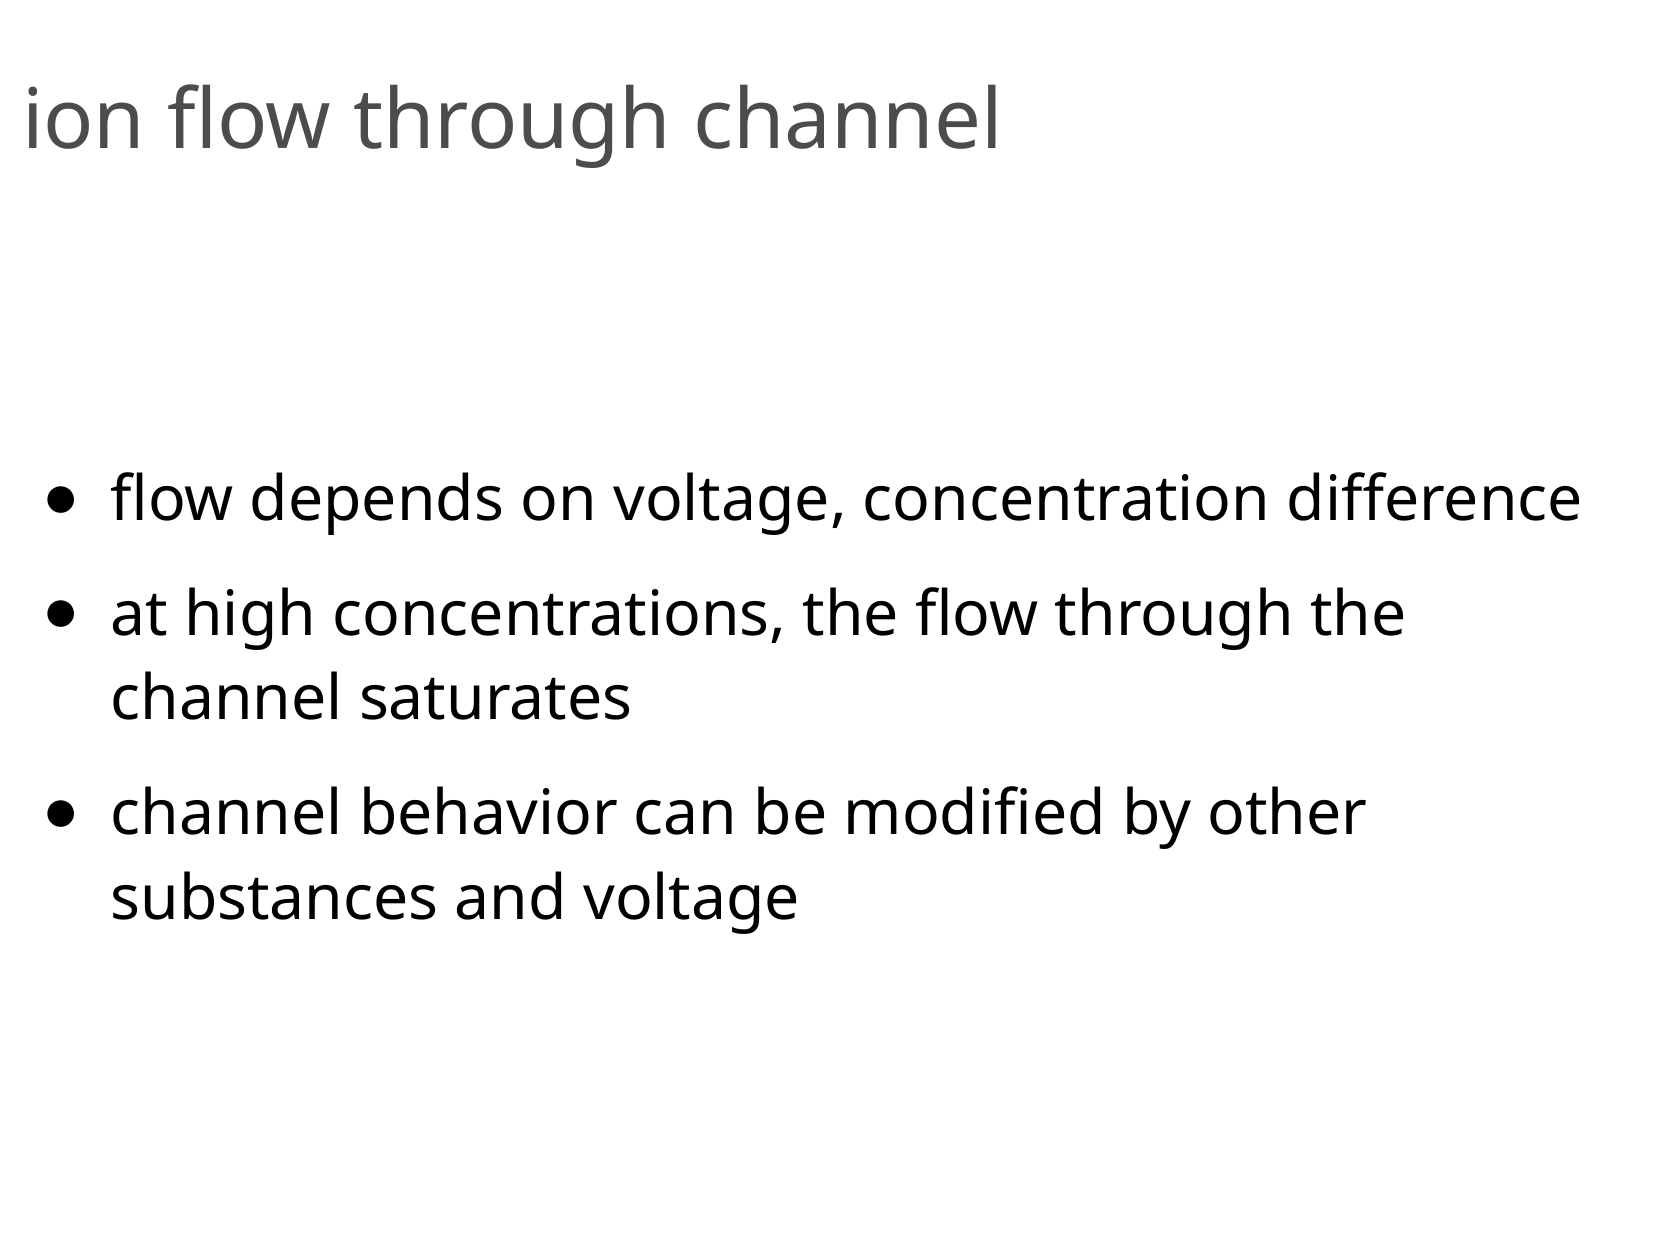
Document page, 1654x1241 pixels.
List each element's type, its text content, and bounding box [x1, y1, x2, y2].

list flow depends on voltage, concentration difference at high concentrations, the flow through the channel saturates channel behavior can be modified by other substances and voltage [25, 226, 1654, 1166]
title ion flow through channel [22, 19, 1654, 213]
